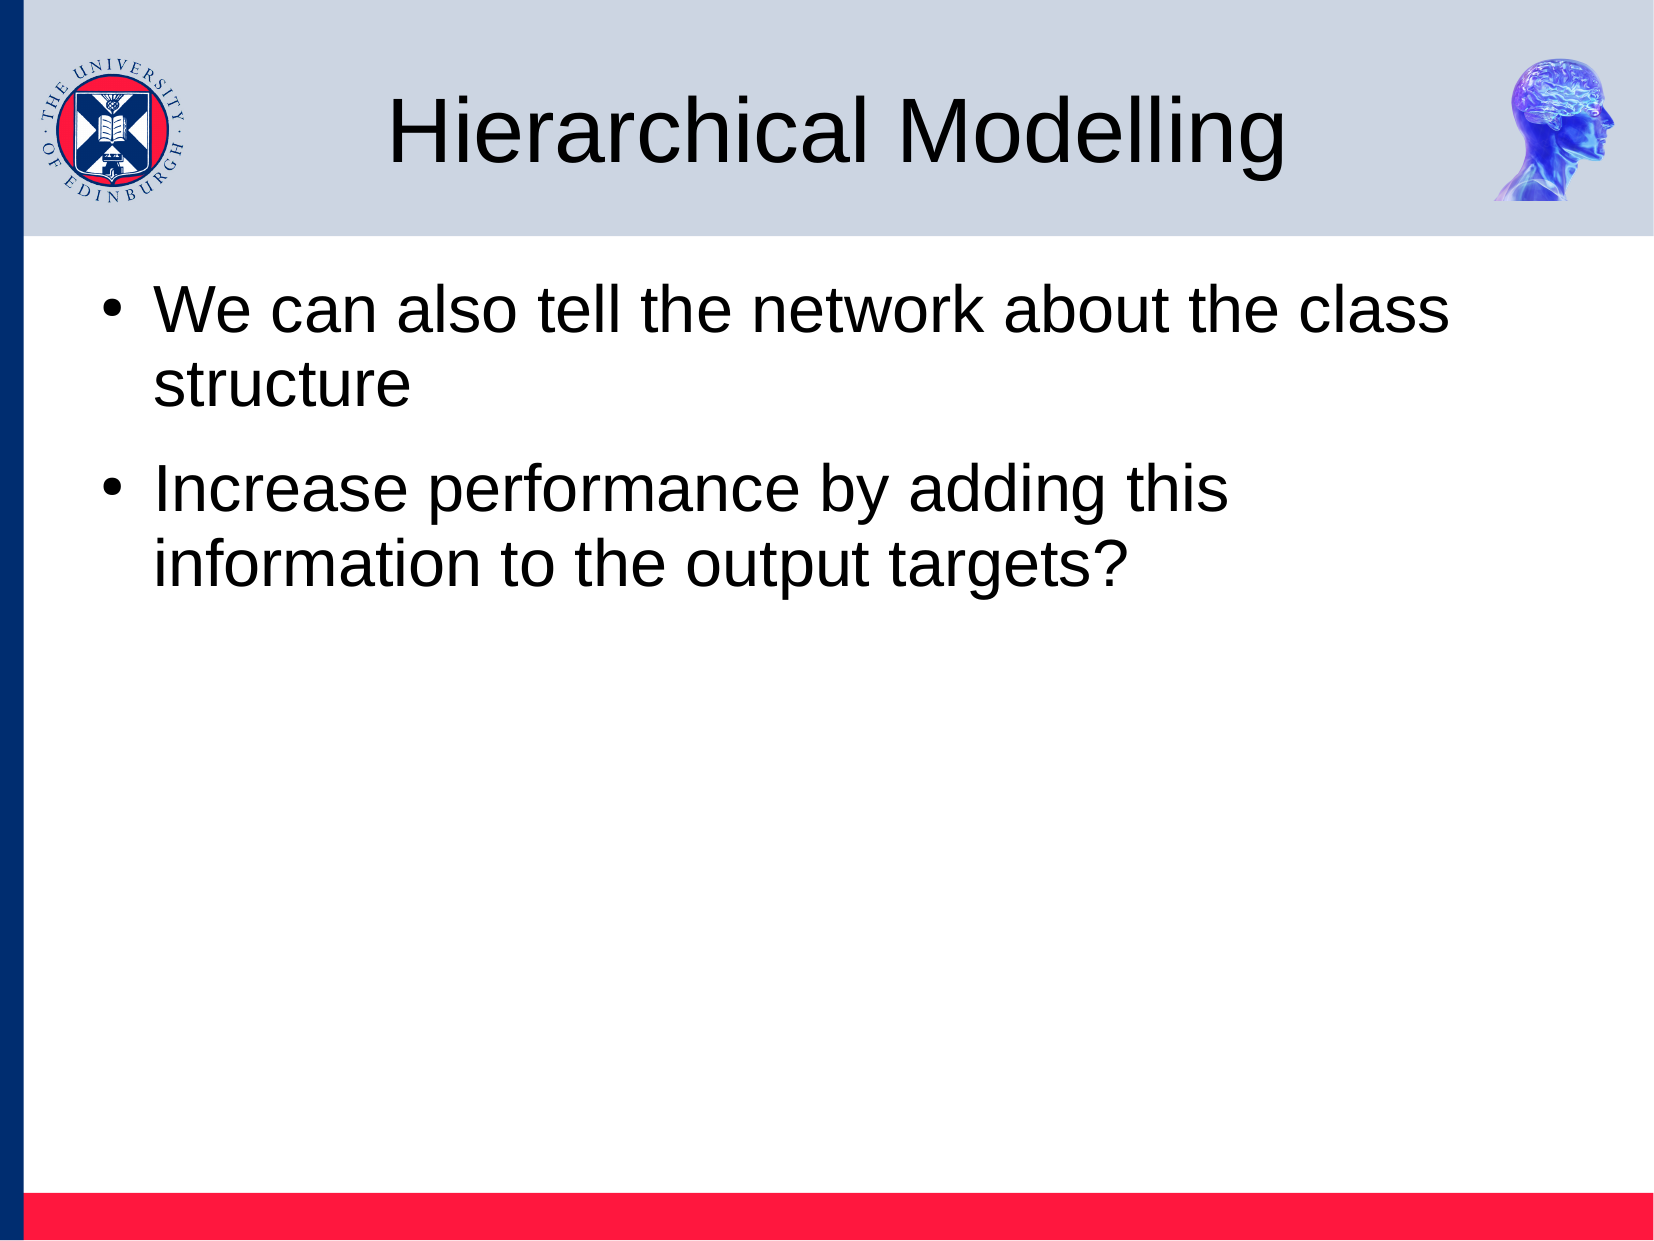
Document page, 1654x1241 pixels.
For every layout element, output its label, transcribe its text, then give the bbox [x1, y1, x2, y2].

title Hierarchical Modelling [183, 49, 1494, 213]
picture [1494, 58, 1615, 201]
picture [38, 56, 183, 205]
list We can also tell the network about the class structure Increase performance by adding this information to the output targets? [82, 271, 1571, 1010]
